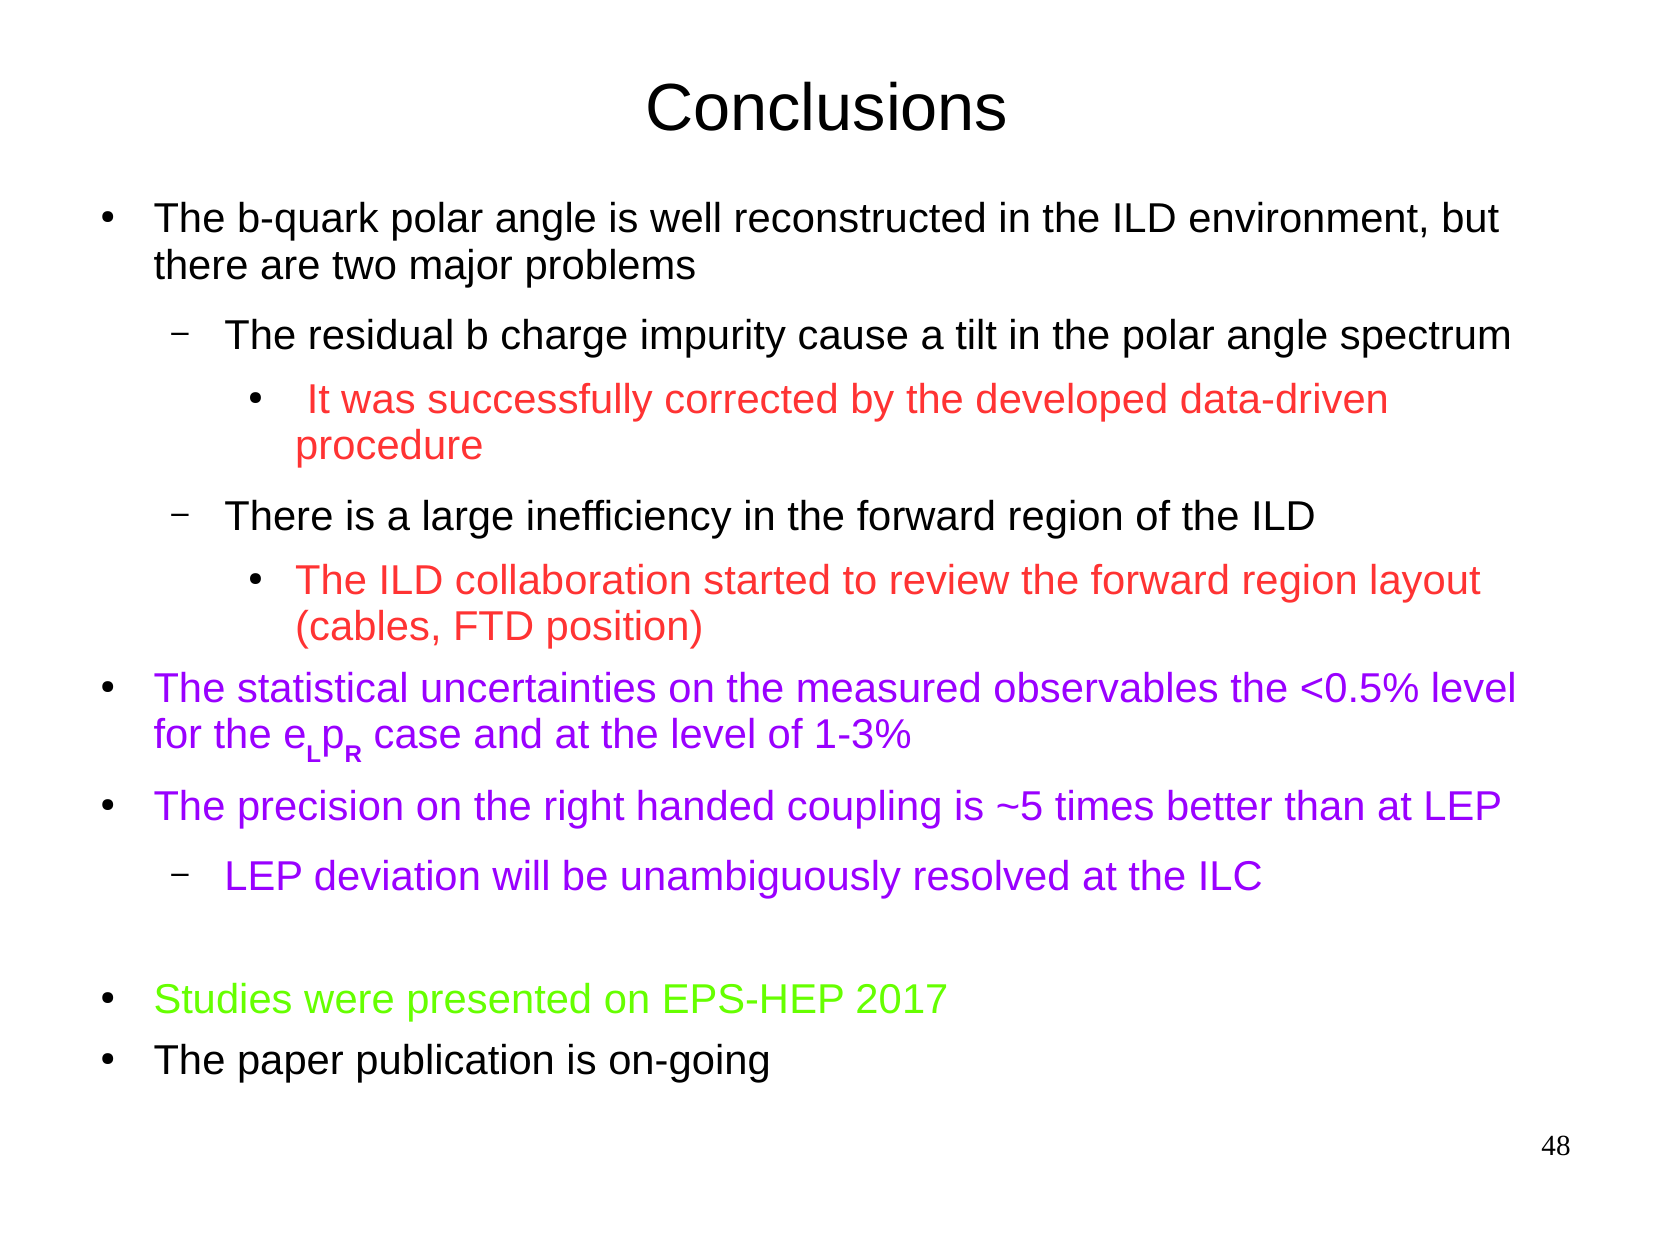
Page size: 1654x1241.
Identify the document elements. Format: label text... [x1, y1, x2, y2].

list The b-quark polar angle is well reconstructed in the ILD environment, but there are two major problems The residual b charge impurity cause a tilt in the polar angle spectrum It was successfully corrected by the developed data-driven procedure There is a large inefficiency in the forward region of the ILD The ILD collaboration started to review the forward region layout (cables, FTD position) The statistical uncertainties on the measured observables the <0.5% level for the eLpR case and at the level of 1-3% The precision on the right handed coupling is ~5 times better than at LEP LEP deviation will be unambiguously resolved at the ILC Studies were presented on EPS-HEP 2017 The paper publication is on-going [82, 195, 1571, 1171]
title Conclusions [82, 49, 1571, 166]
